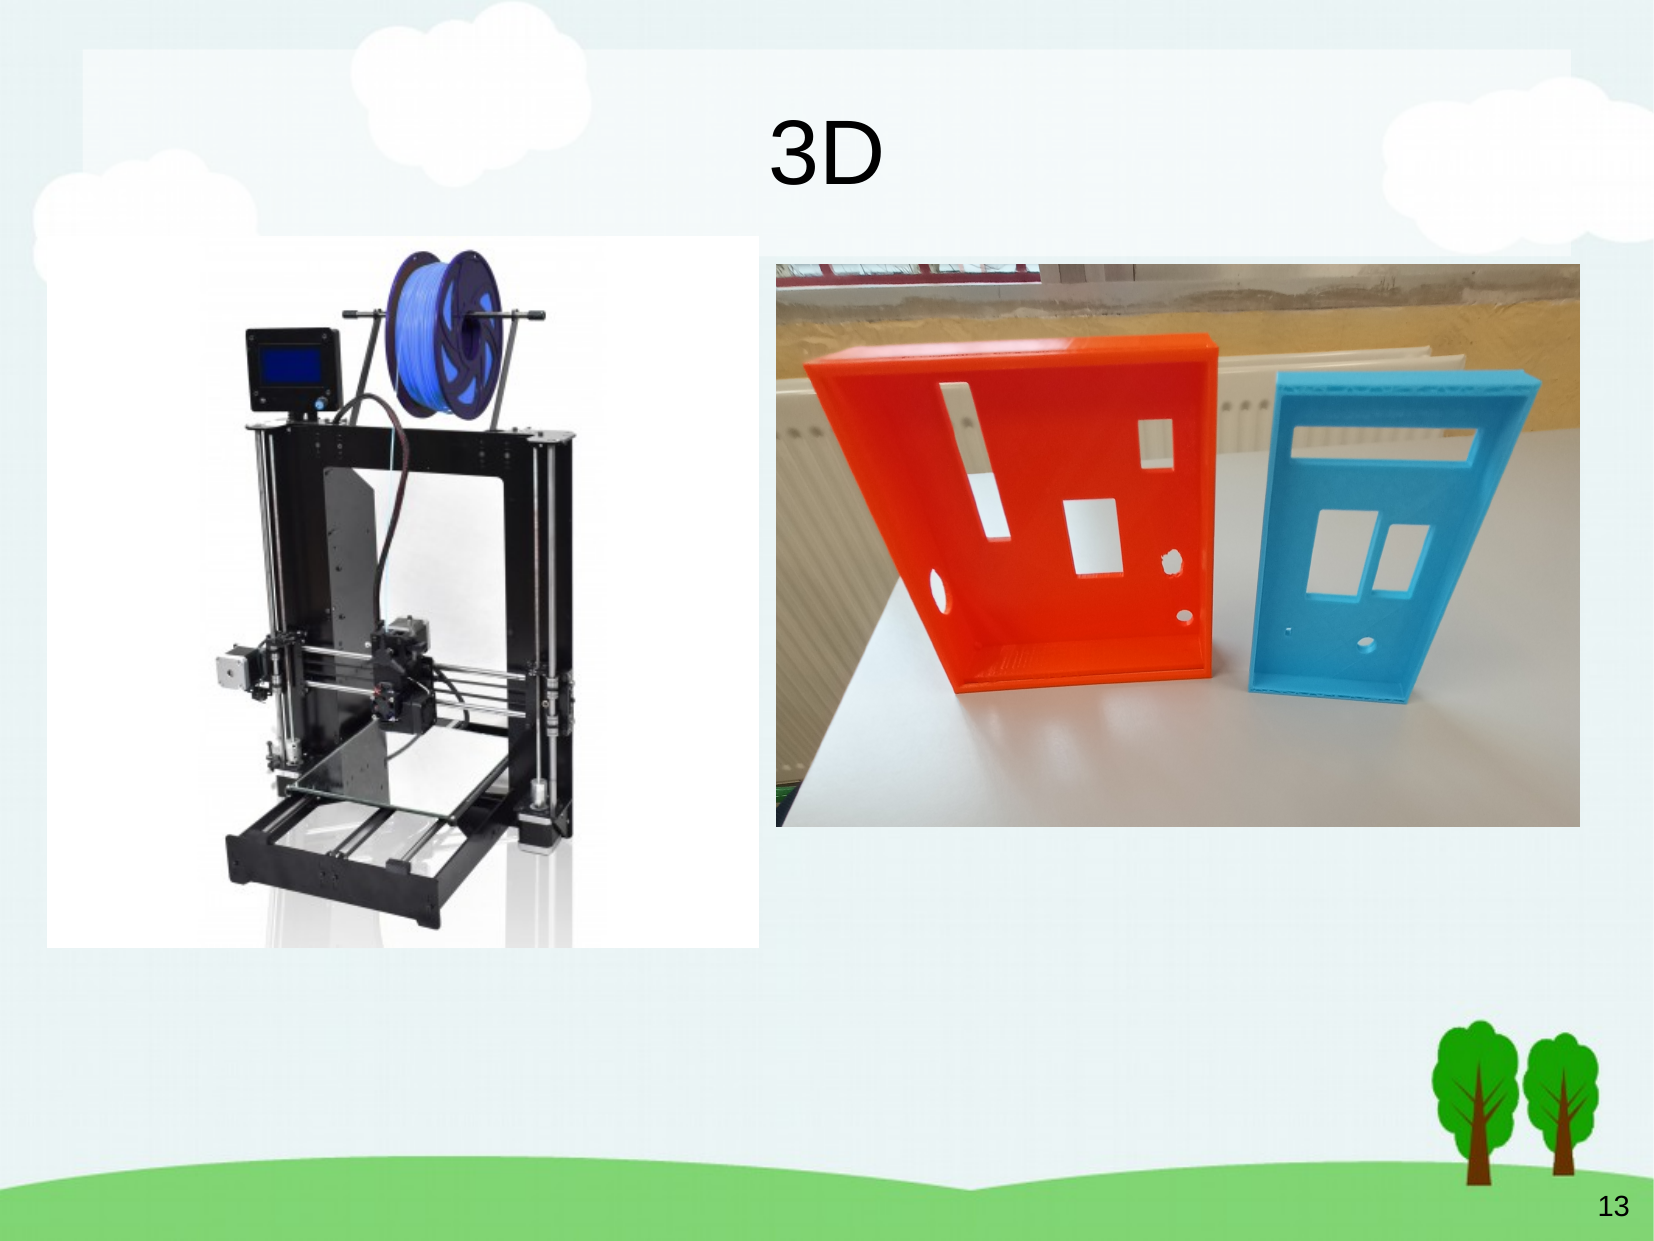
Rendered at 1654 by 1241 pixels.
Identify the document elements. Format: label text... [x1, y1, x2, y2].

picture [0, 0, 1654, 1241]
title 3D [82, 49, 1571, 257]
